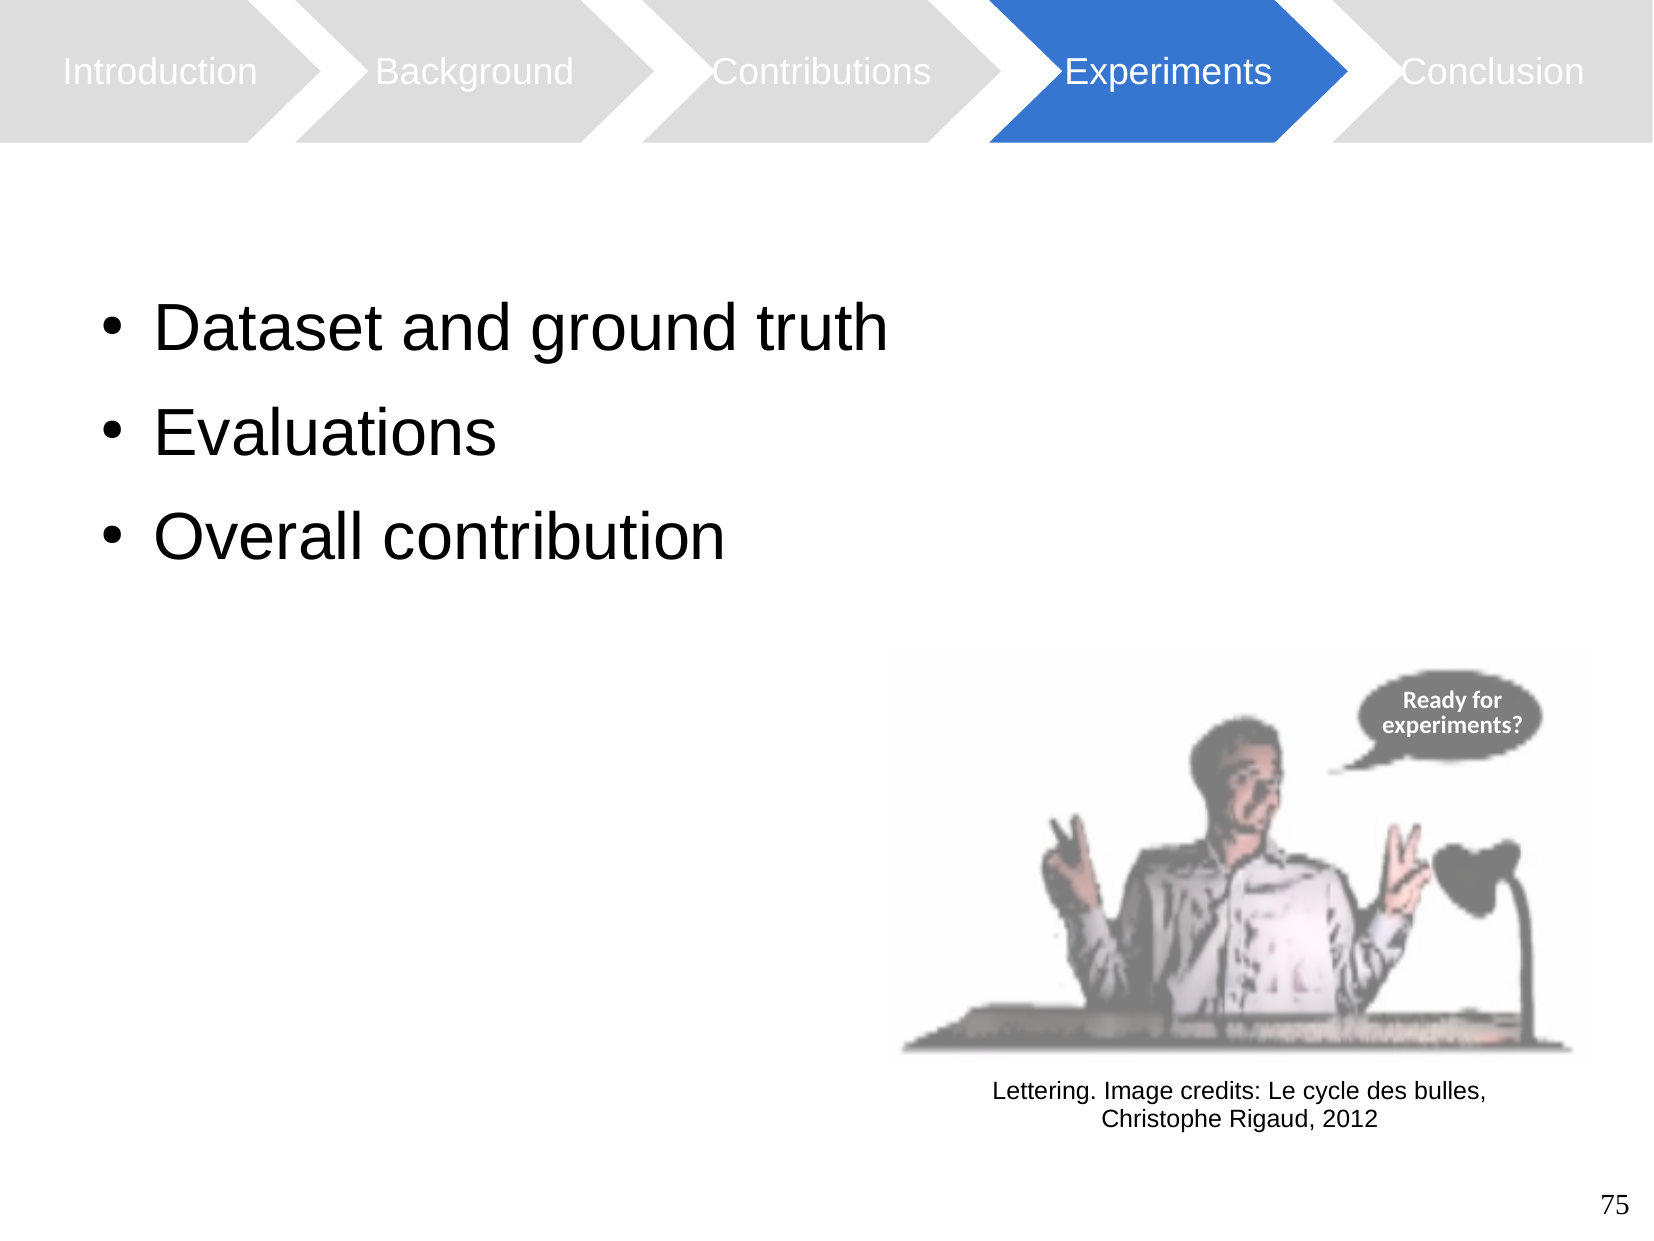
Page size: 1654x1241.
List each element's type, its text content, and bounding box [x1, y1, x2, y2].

text_box Experiments [989, 0, 1348, 143]
text_box Ready for experiments? [1358, 682, 1548, 748]
text_box Background [295, 0, 654, 143]
text_box Introduction [0, 0, 321, 143]
text_box Lettering. Image credits: Le cycle des bulles, Christophe Rigaud, 2012 [962, 1069, 1518, 1140]
picture [887, 649, 1595, 1063]
text_box Contributions [642, 0, 1001, 143]
text_box Conclusion [1332, 0, 1653, 143]
list Dataset and ground truth Evaluations Overall contribution [82, 290, 1217, 1010]
